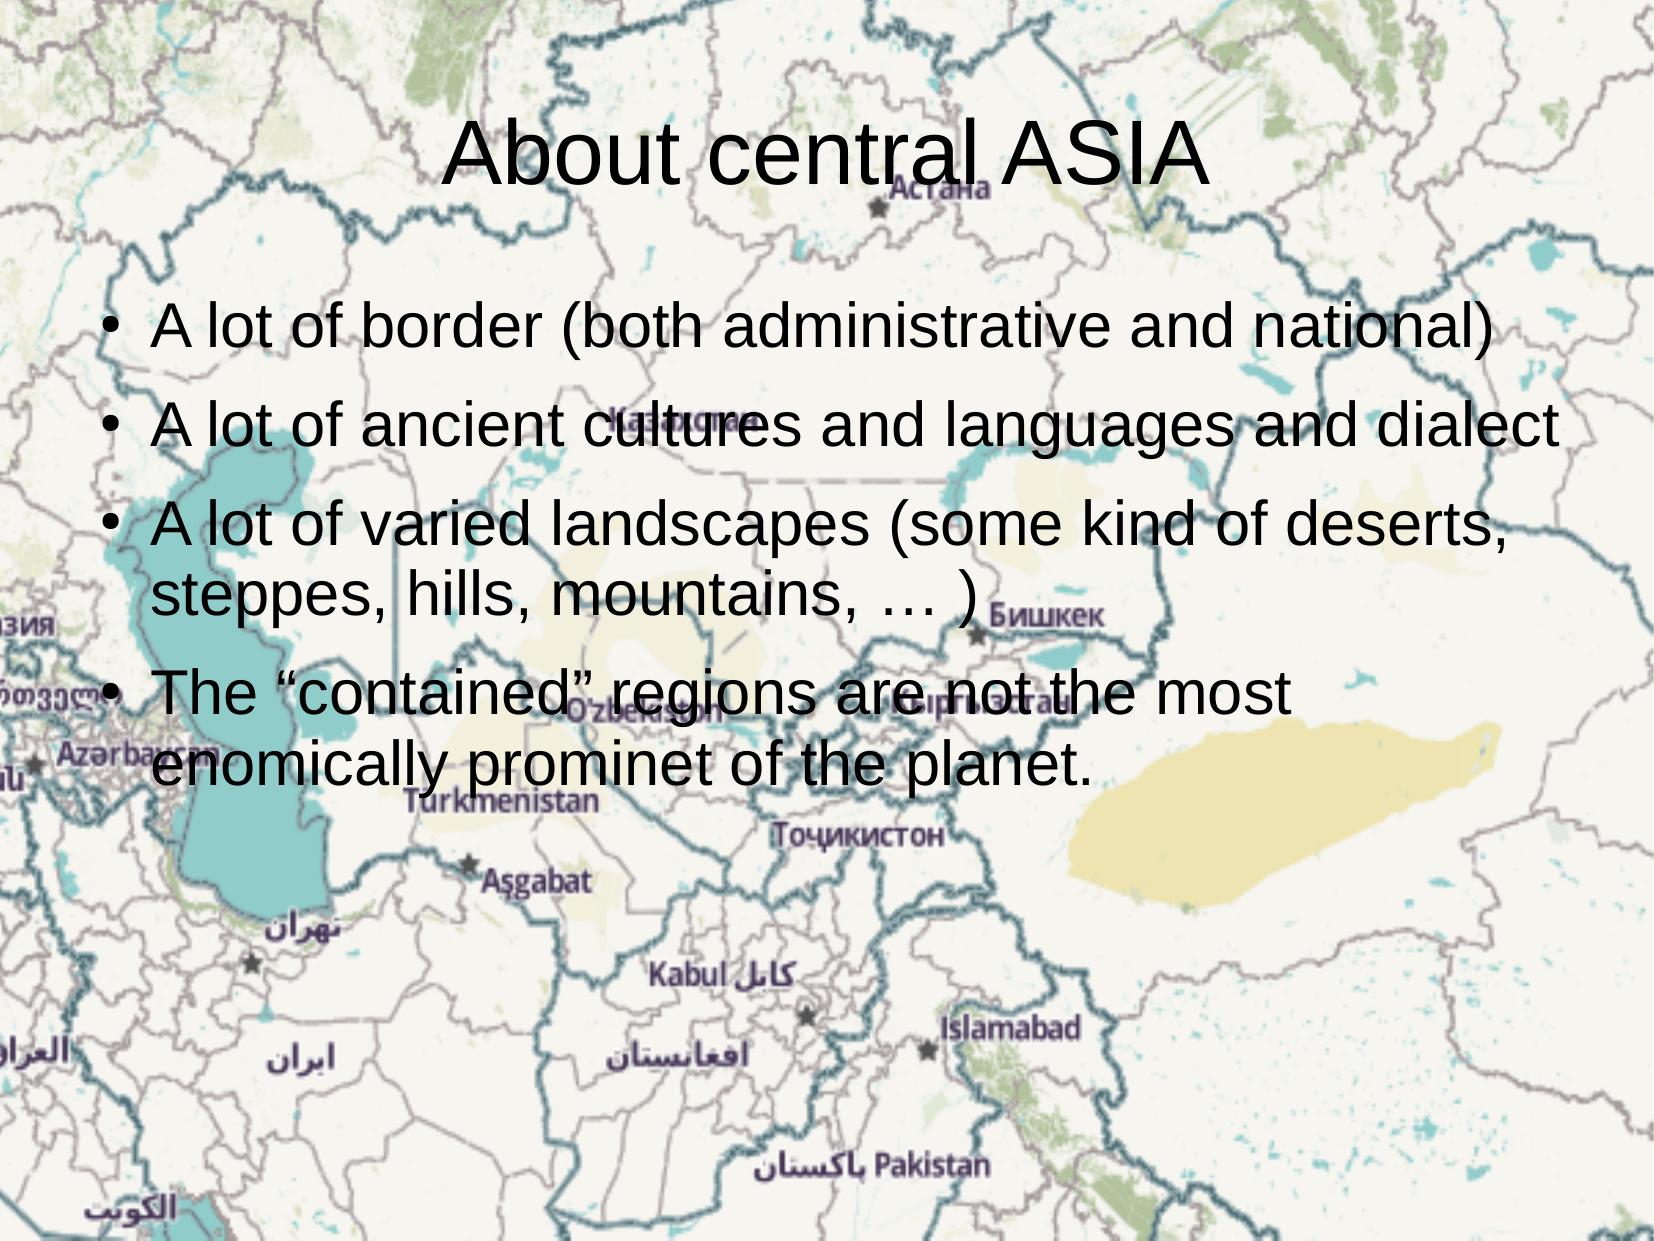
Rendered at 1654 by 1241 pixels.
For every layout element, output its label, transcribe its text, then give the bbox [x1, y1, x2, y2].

picture [0, 0, 1654, 1241]
list A lot of border (both administrative and national) A lot of ancient cultures and languages and dialect A lot of varied landscapes (some kind of deserts, steppes, hills, mountains, … ) The “contained” regions are not the most enomically prominet of the planet. [82, 290, 1571, 1010]
title About central ASIA [82, 49, 1571, 257]
